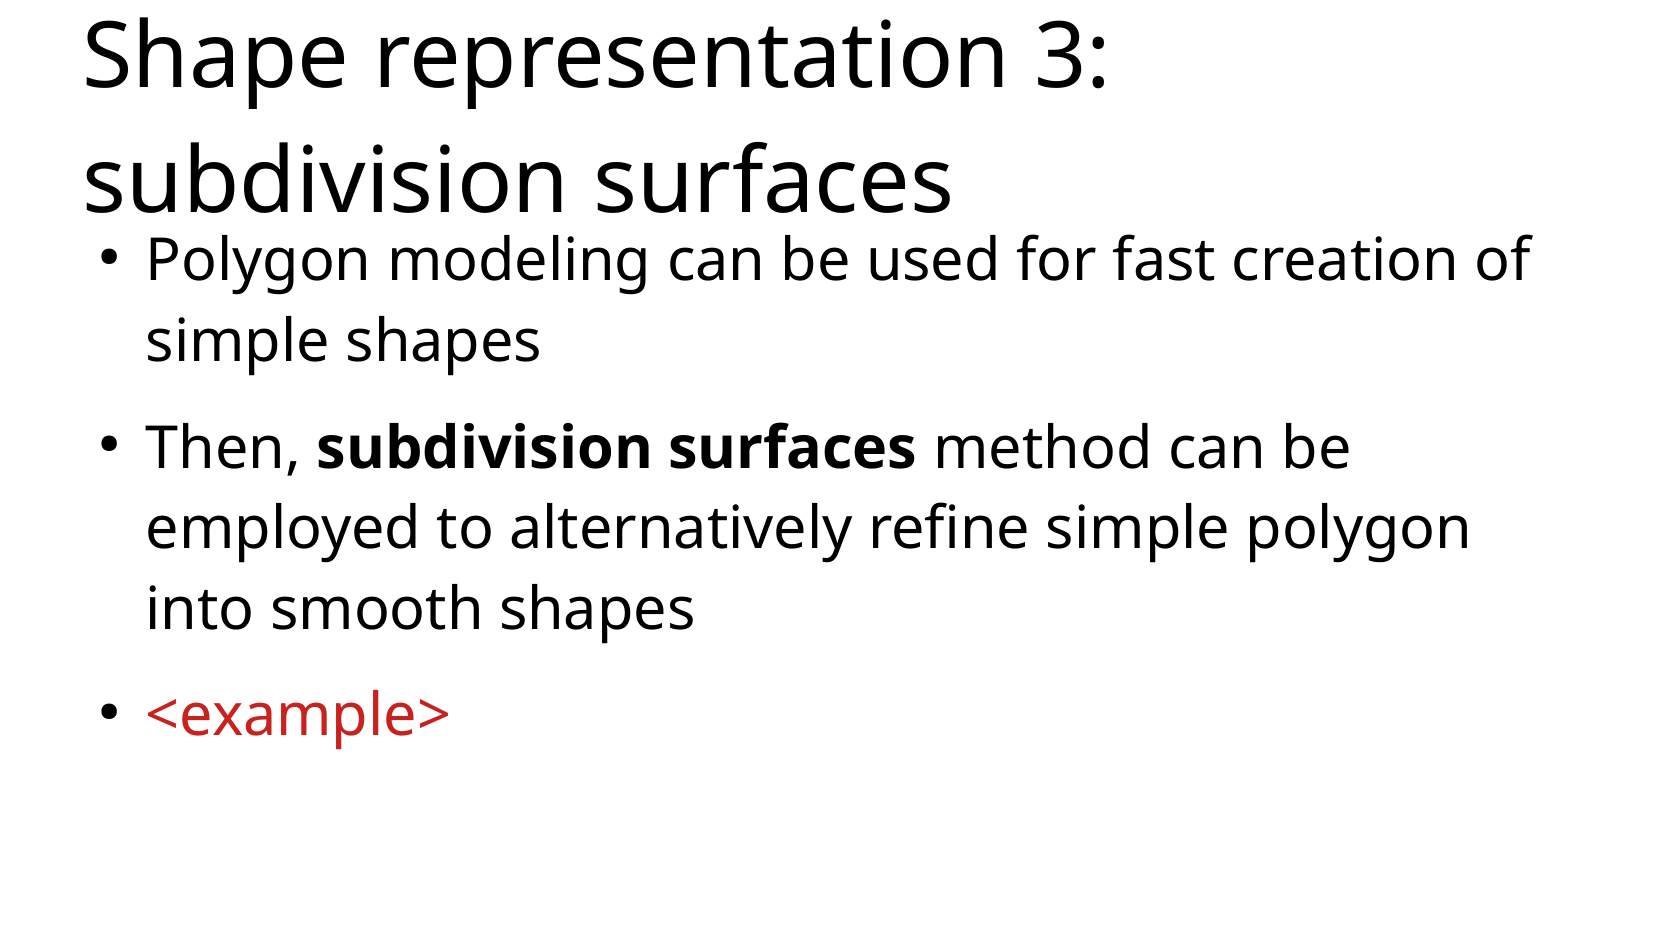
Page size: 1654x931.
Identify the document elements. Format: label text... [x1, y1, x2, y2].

list Polygon modeling can be used for fast creation of simple shapes Then, subdivision surfaces method can be employed to alternatively refine simple polygon into smooth shapes <example> [82, 217, 1571, 758]
title Shape representation 3: subdivision surfaces [82, 37, 1571, 193]
